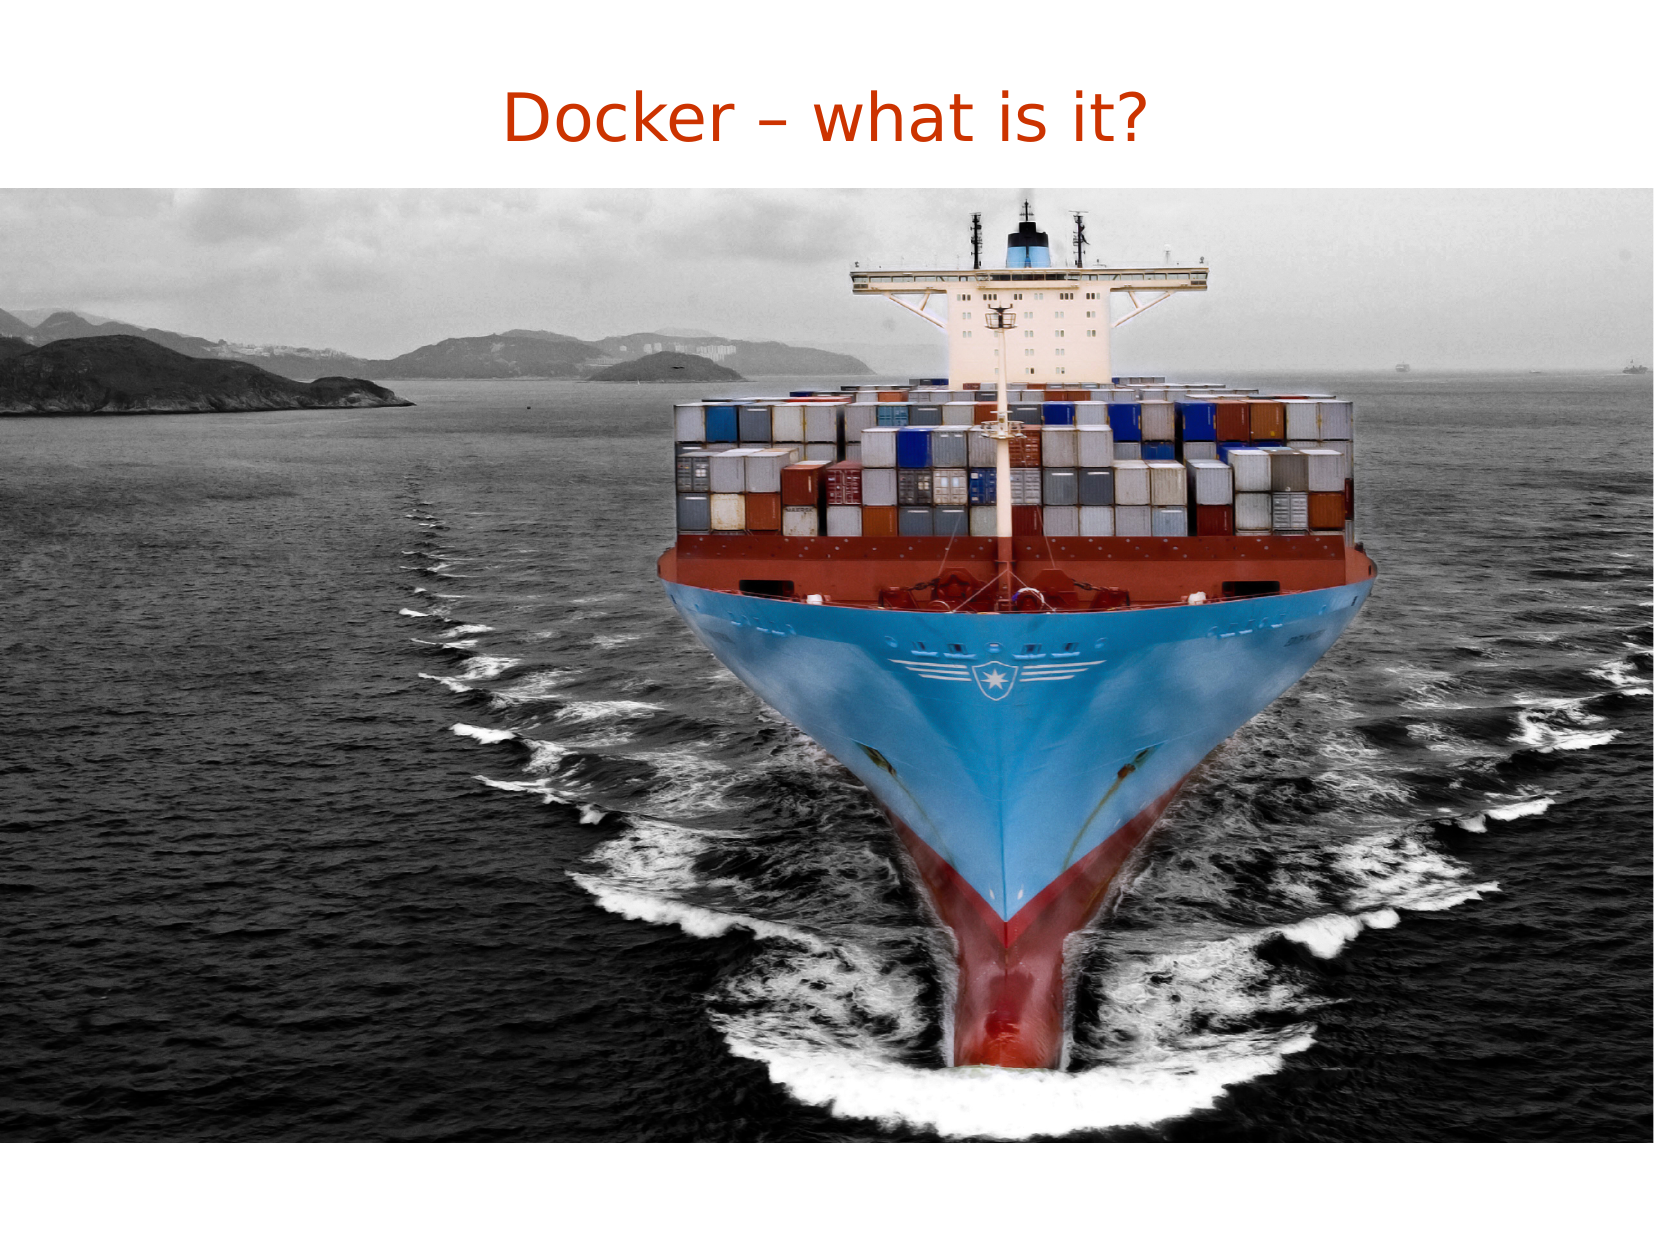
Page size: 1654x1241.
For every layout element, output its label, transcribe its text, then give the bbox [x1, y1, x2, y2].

picture [0, 188, 1654, 1143]
text_box Docker – what is it? [487, 72, 1167, 166]
